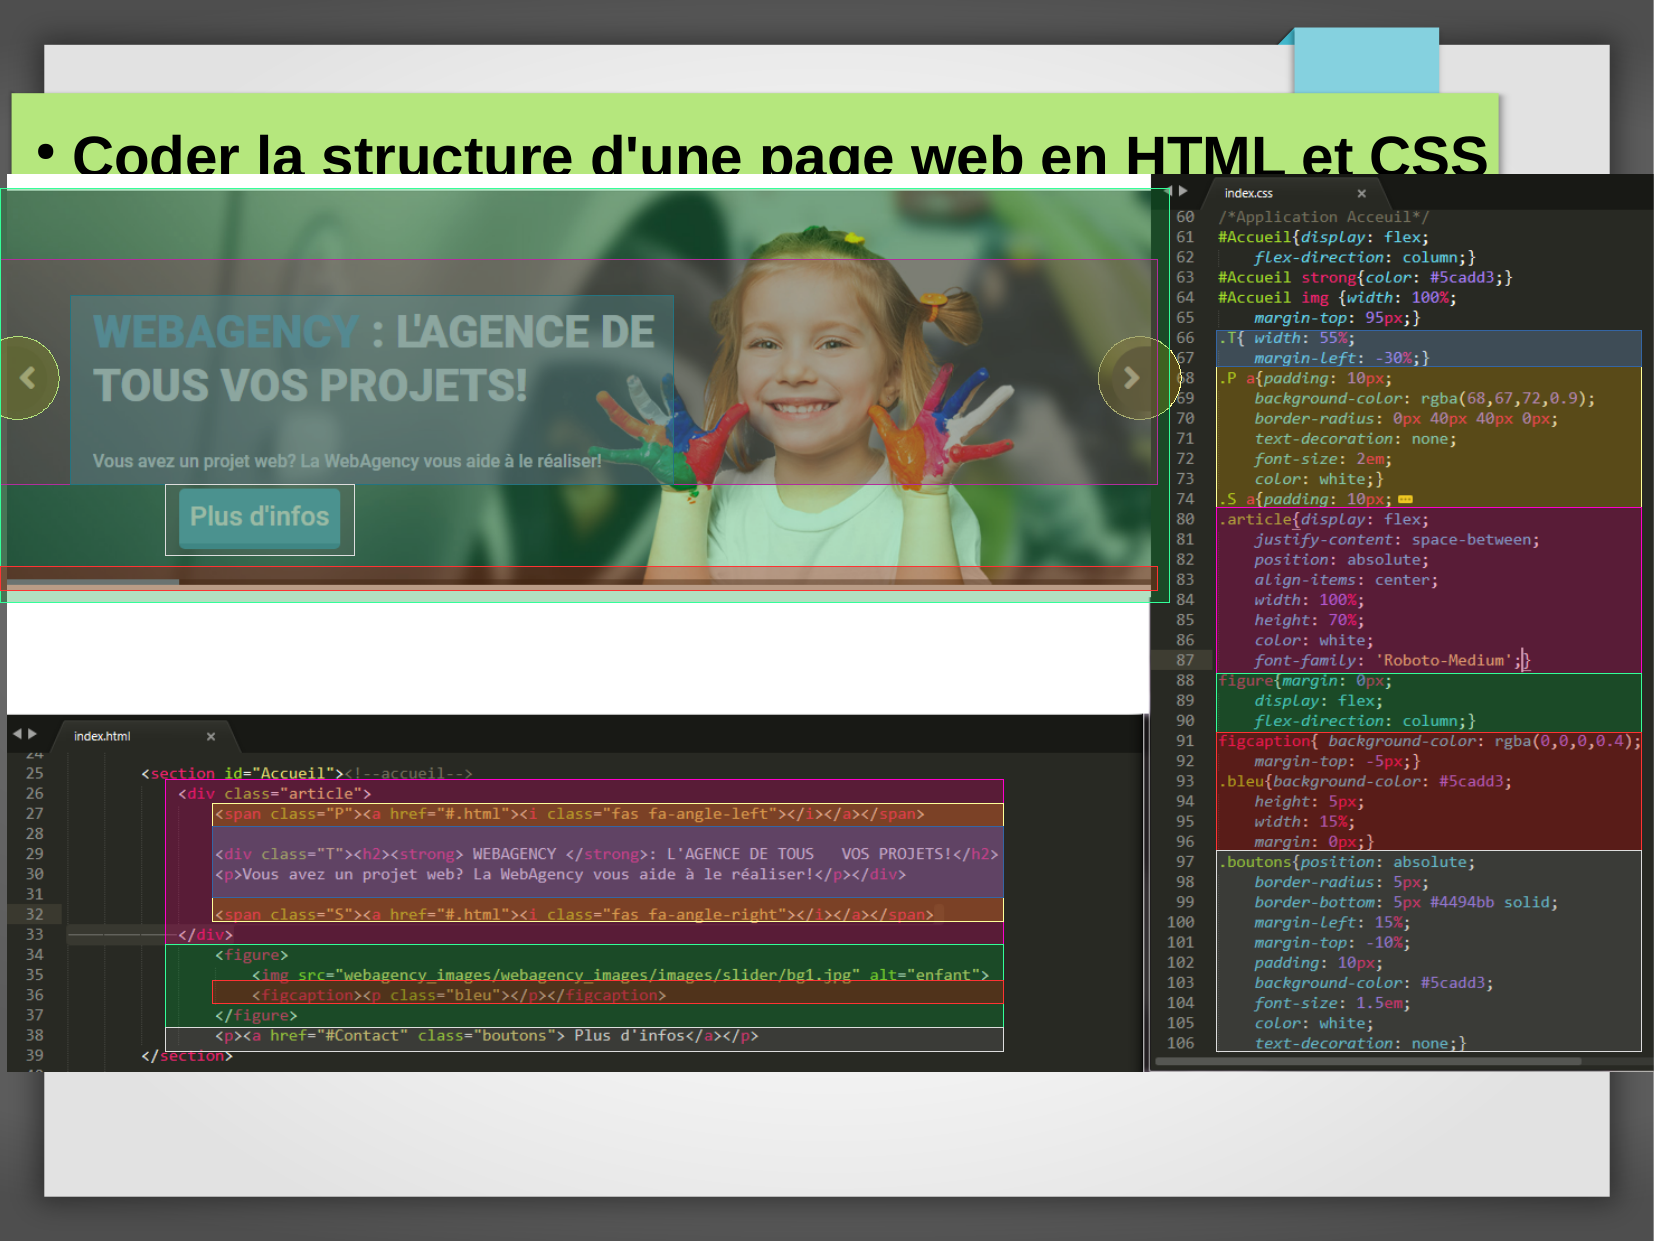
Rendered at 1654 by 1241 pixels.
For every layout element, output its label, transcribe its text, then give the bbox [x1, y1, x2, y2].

text_box [0, 188, 1182, 603]
text_box [165, 779, 1004, 1052]
picture [7, 174, 1654, 1072]
text_box [1216, 330, 1642, 1052]
title Coder la structure d'une page web en HTML et CSS [35, 87, 1501, 174]
